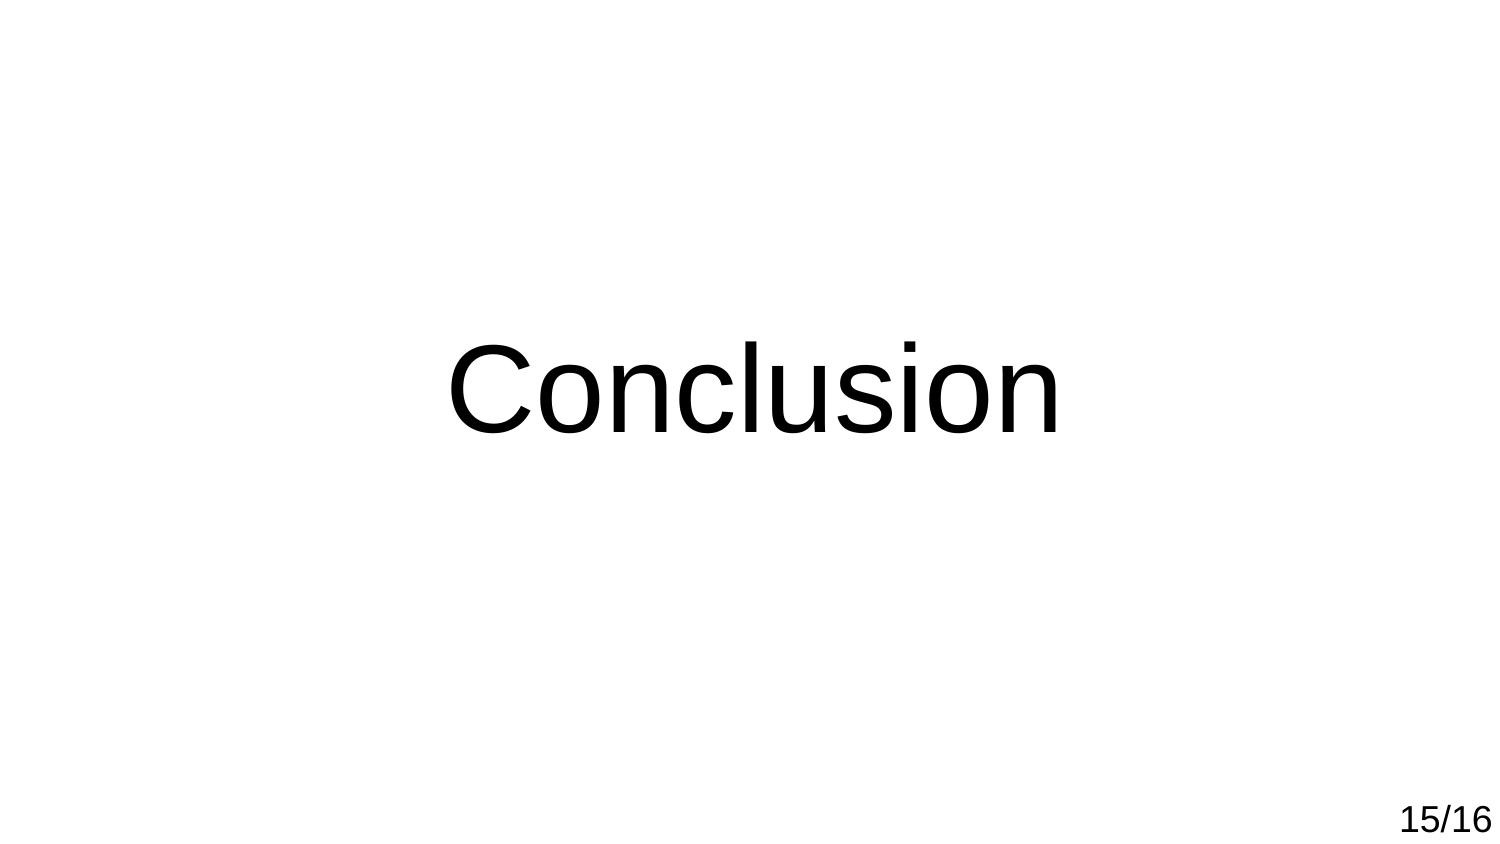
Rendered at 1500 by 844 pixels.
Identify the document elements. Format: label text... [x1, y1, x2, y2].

list Conclusion [374, 318, 1500, 844]
text_box 15/16 [1384, 791, 1500, 844]
